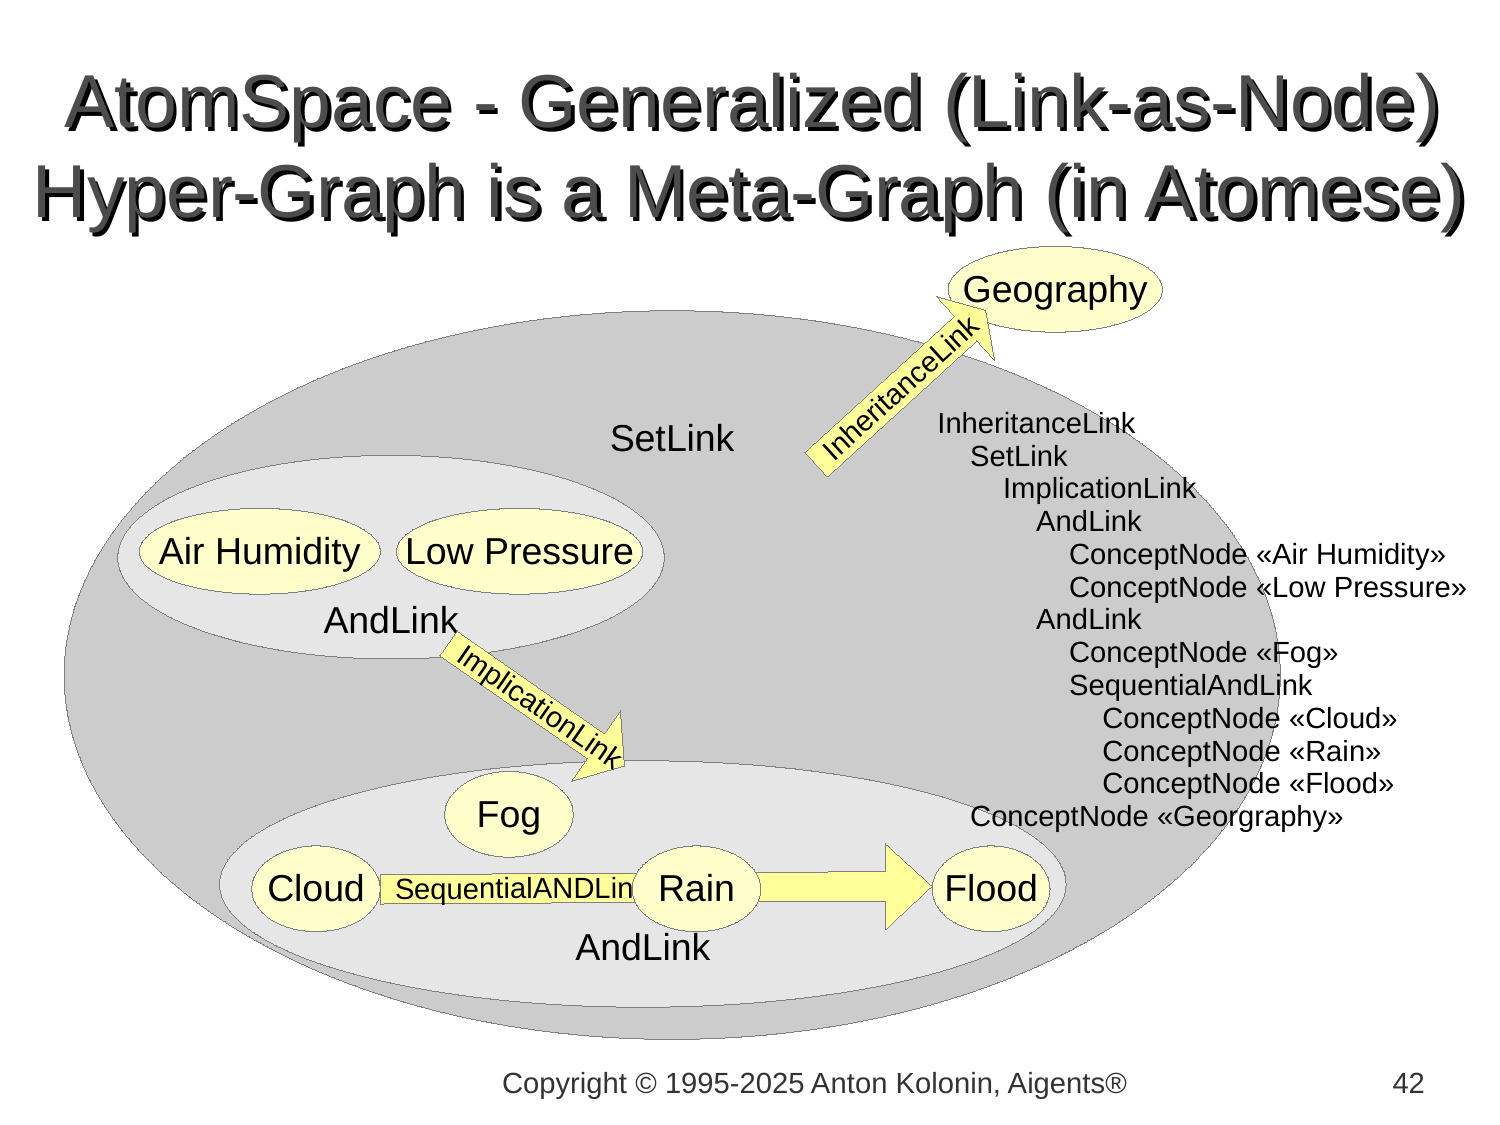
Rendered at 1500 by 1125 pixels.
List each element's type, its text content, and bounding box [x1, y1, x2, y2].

text_box SequentialANDLink [380, 873, 636, 905]
text_box SetLink [64, 323, 1214, 1040]
text_box ImplicationLink [439, 630, 625, 782]
text_box Fog [444, 771, 574, 858]
text_box Rain [632, 845, 761, 932]
text_box InheritanceLink [804, 296, 995, 477]
text_box Air Humidity [139, 508, 381, 595]
text_box Flood [932, 845, 1051, 932]
text_box InheritanceLink SetLink ImplicationLink AndLink ConceptNode «Air Humidity» ConceptNode «Low Pressure» AndLink ConceptNode «Fog» SequentialAndLink ConceptNode «Cloud» ConceptNode «Rain» ConceptNode «Flood» ConceptNode «Georgraphy» [922, 399, 1483, 841]
text_box AndLink [219, 760, 1067, 1008]
title AtomSpace - Generalized (Link-as-Node) Hyper-Graph is a Meta-Graph (in Atomese) [0, 0, 1500, 323]
text_box Low Pressure [396, 508, 643, 595]
text_box AndLink [117, 455, 665, 659]
text_box Cloud [251, 845, 380, 932]
text_box SequentialANDLink [757, 843, 933, 930]
text_box Geography [948, 246, 1163, 333]
